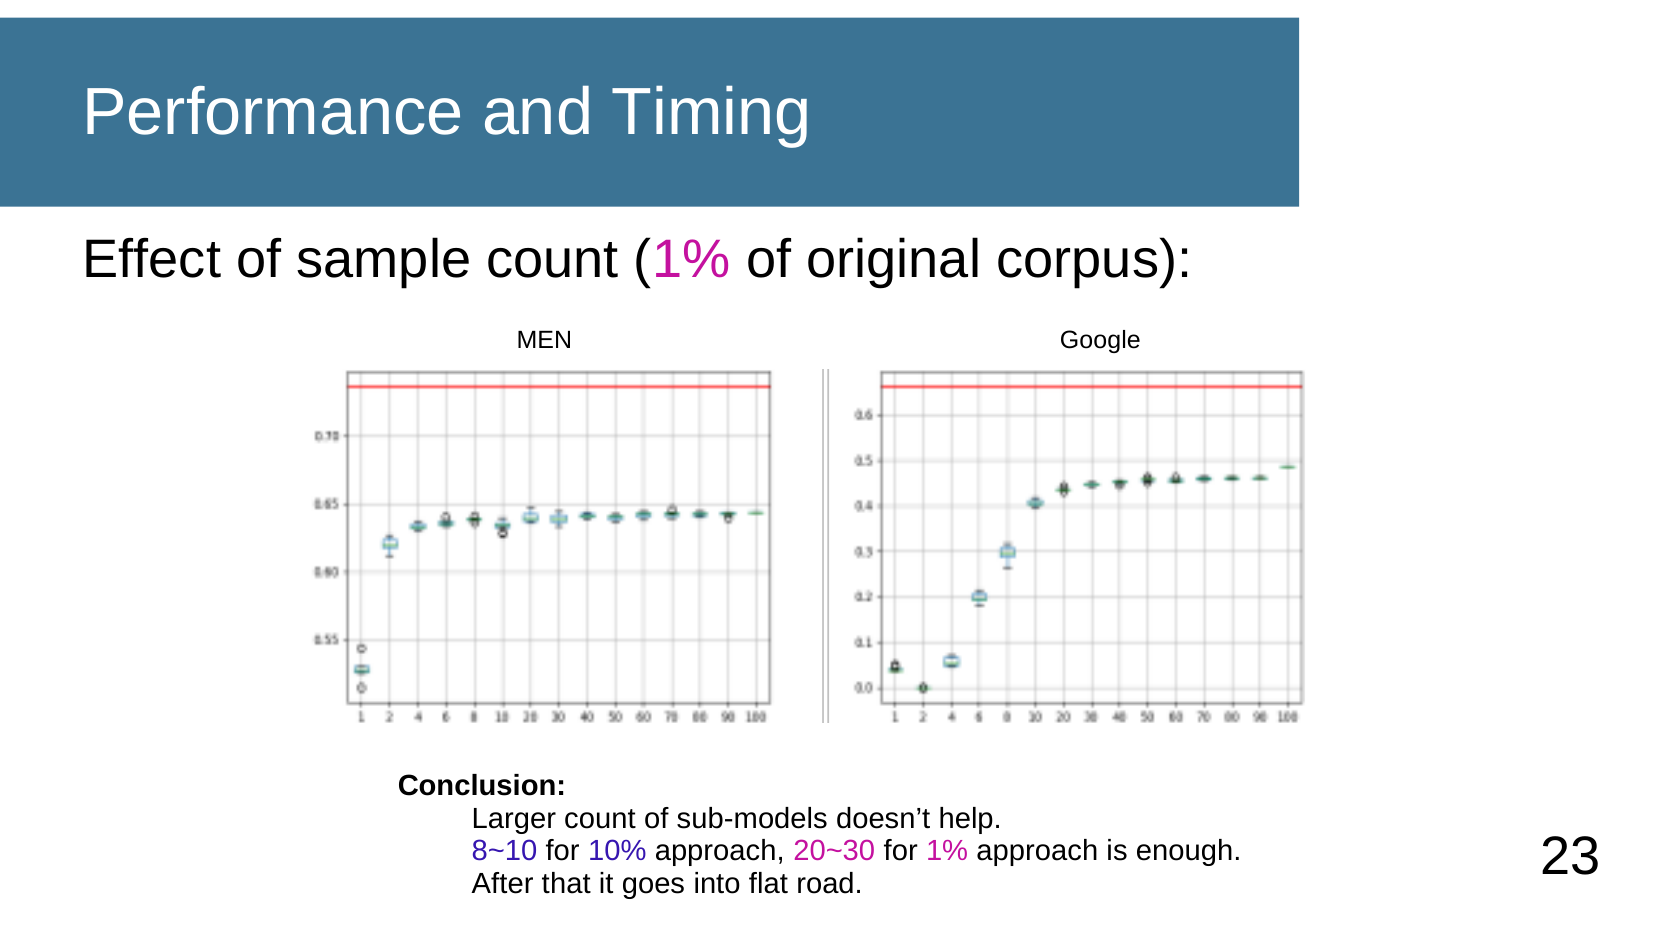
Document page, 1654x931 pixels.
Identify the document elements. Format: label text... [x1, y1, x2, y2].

picture [295, 369, 1306, 723]
text_box Google [1045, 318, 1156, 364]
text_box Conclusion: Larger count of sub-models doesn’t help. 8~10 for 10% approach, 20~30 for 1% approach is enough. After that it goes into flat road. [383, 762, 1314, 917]
text_box MEN [501, 318, 588, 364]
title Performance and Timing [82, 35, 1234, 189]
list Effect of sample count (1% of original corpus): [82, 224, 1571, 764]
